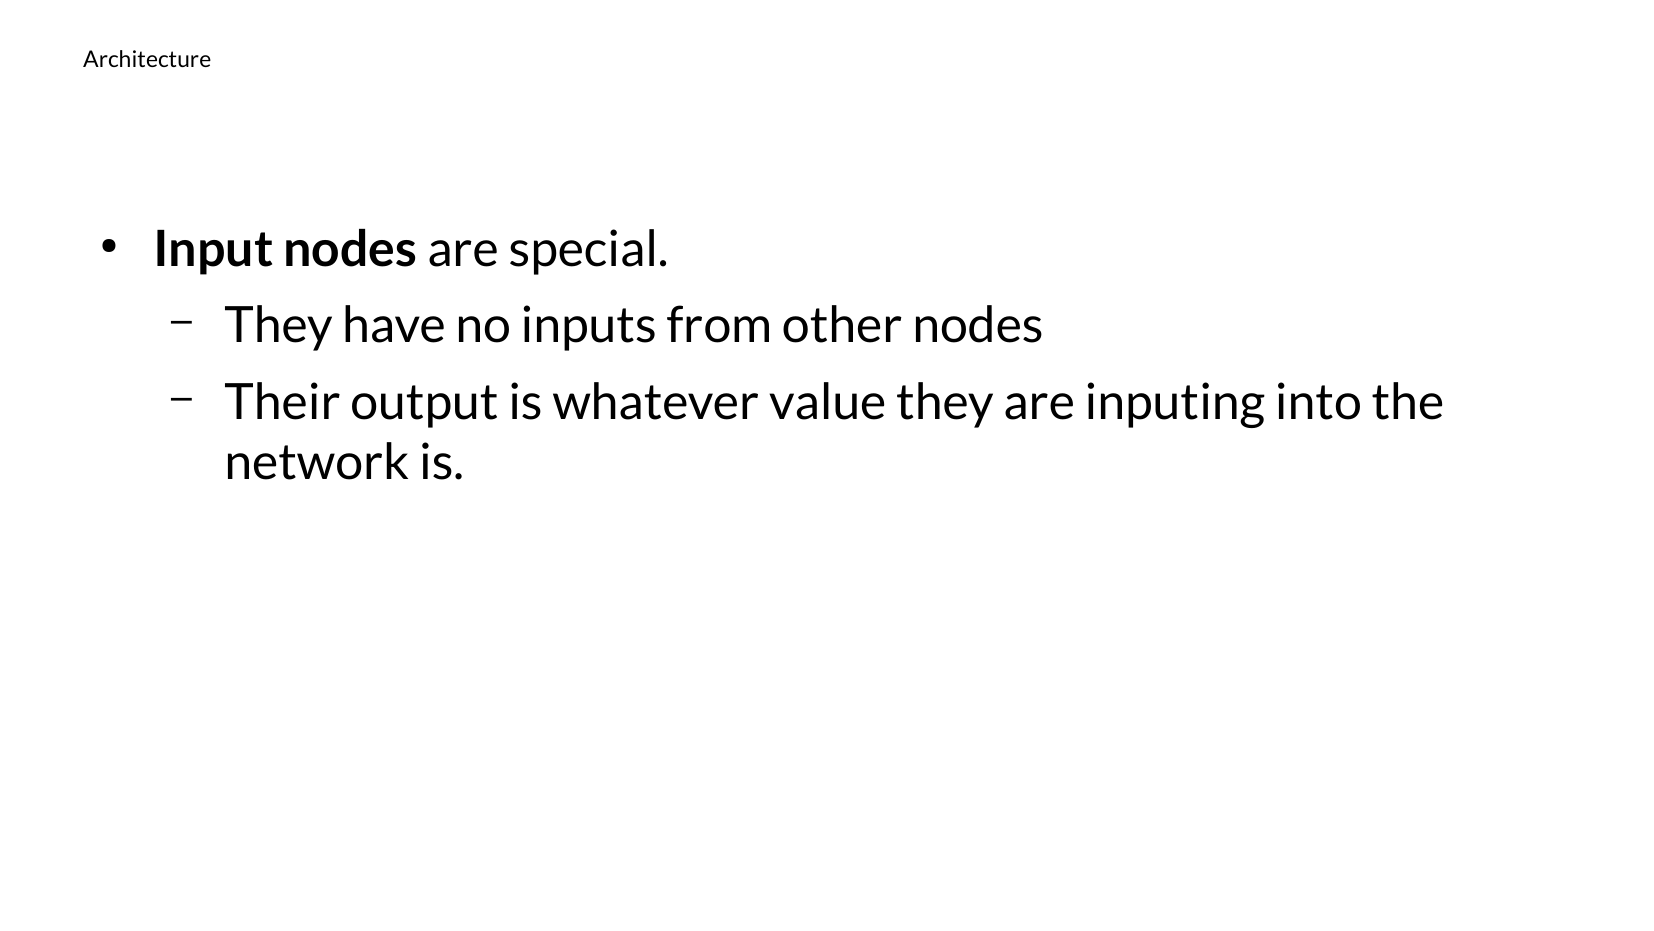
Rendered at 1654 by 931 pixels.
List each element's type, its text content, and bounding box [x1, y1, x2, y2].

list Input nodes are special. They have no inputs from other nodes Their output is whatever value they are inputing into the network is. [82, 217, 1571, 839]
title Architecture [83, 0, 1571, 119]
